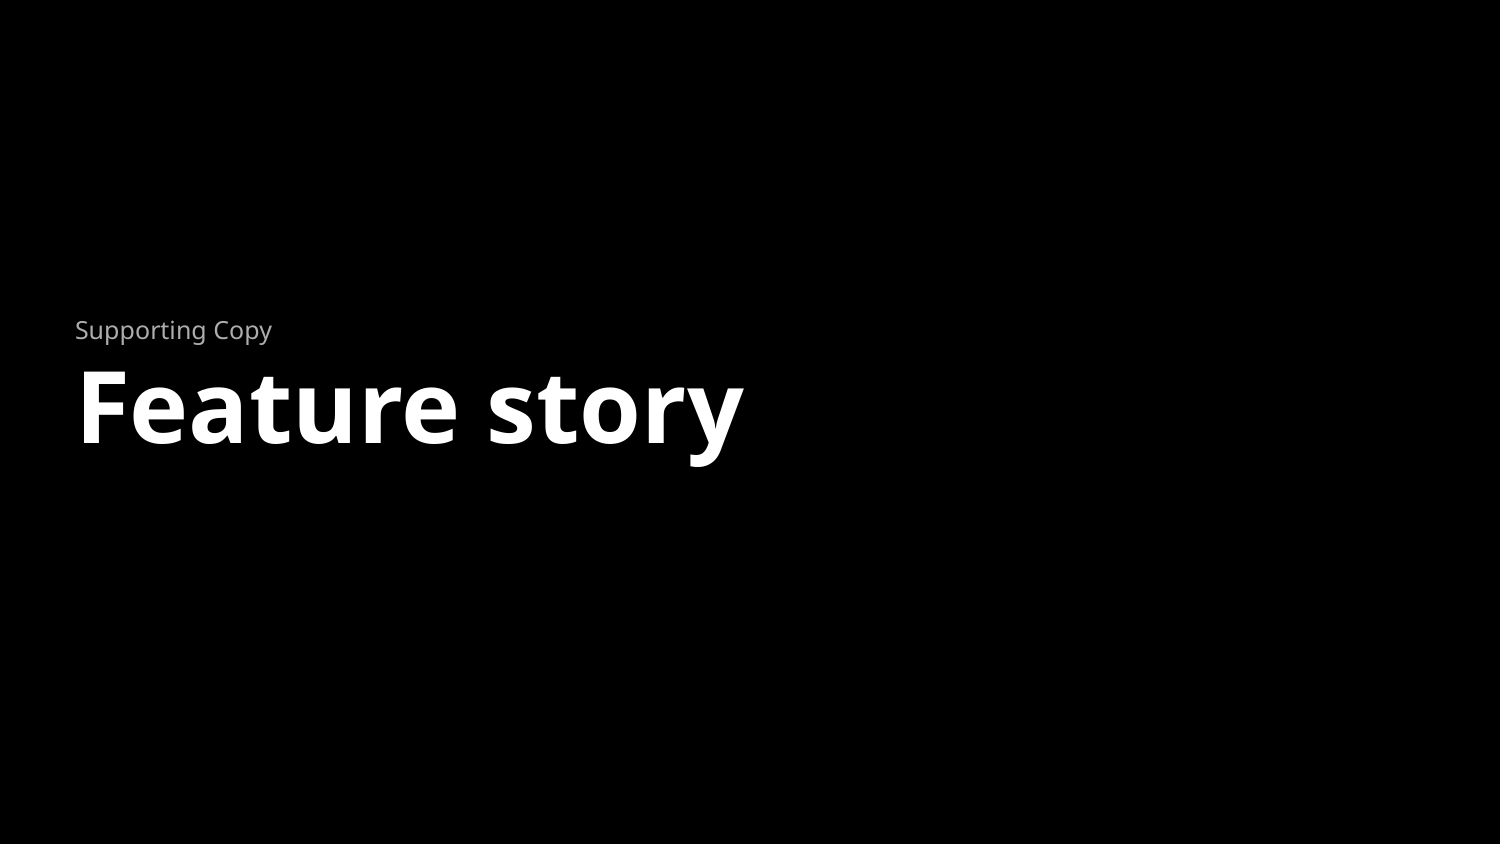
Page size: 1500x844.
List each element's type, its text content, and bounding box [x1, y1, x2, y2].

text_box Supporting Copy [75, 314, 451, 356]
text_box Feature story [74, 356, 937, 497]
